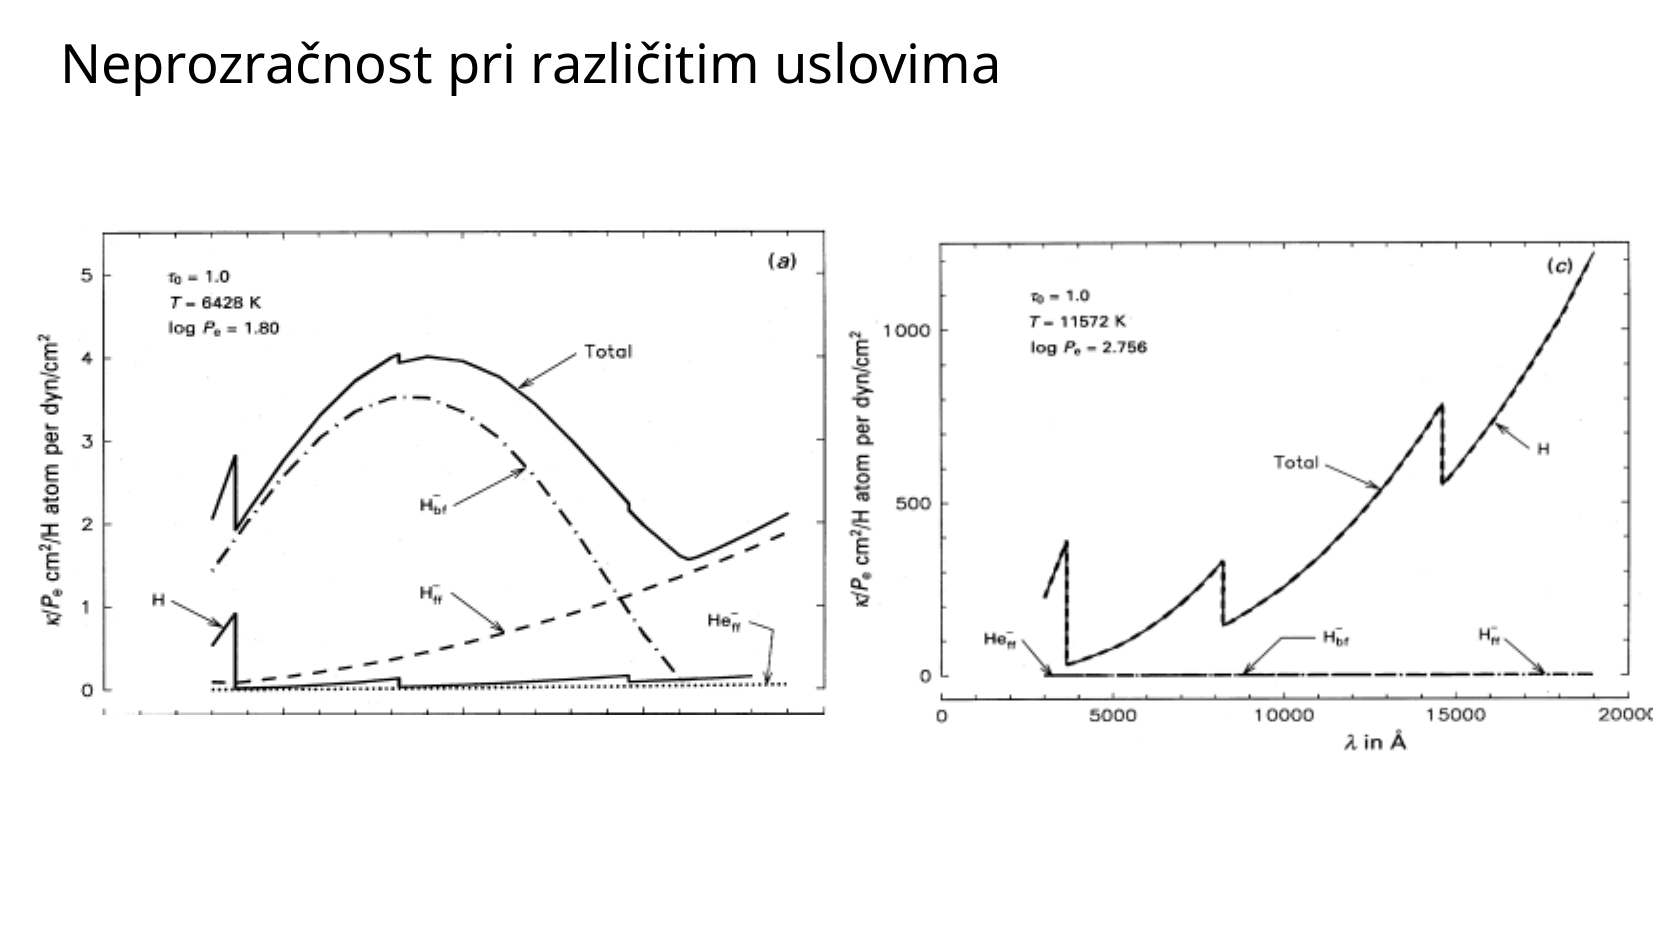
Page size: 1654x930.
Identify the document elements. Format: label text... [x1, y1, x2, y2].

picture [0, 187, 1653, 762]
title Neprozračnost pri različitim uslovima [59, 13, 1648, 113]
